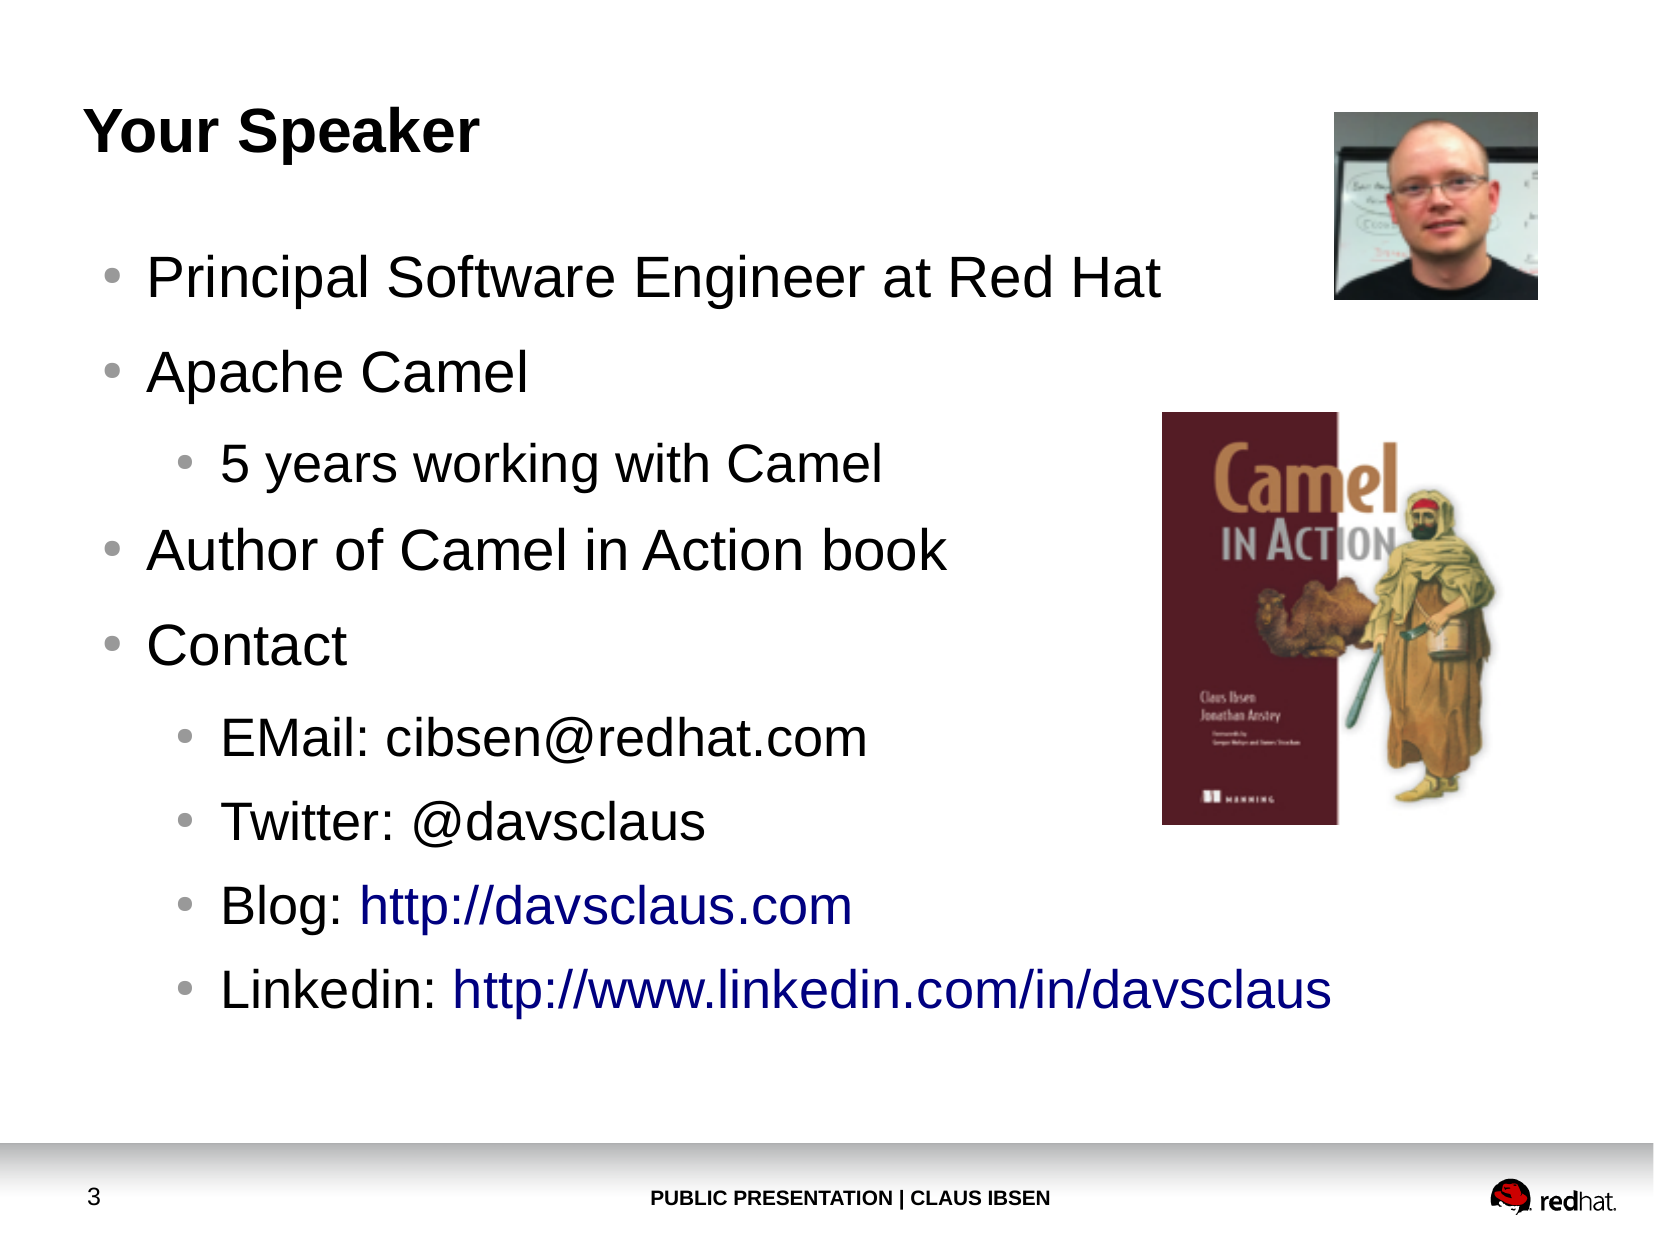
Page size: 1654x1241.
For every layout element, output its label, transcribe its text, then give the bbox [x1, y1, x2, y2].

picture [1334, 112, 1538, 301]
picture [1162, 412, 1525, 826]
picture [0, 1143, 1654, 1241]
list Principal Software Engineer at Red Hat Apache Camel 5 years working with Camel Author of Camel in Action book Contact EMail: cibsen@redhat.com Twitter: @davsclaus Blog: http://davsclaus.com Linkedin: http://www.linkedin.com/in/davsclaus [86, 244, 1576, 1039]
title Your Speaker [82, 37, 1571, 226]
